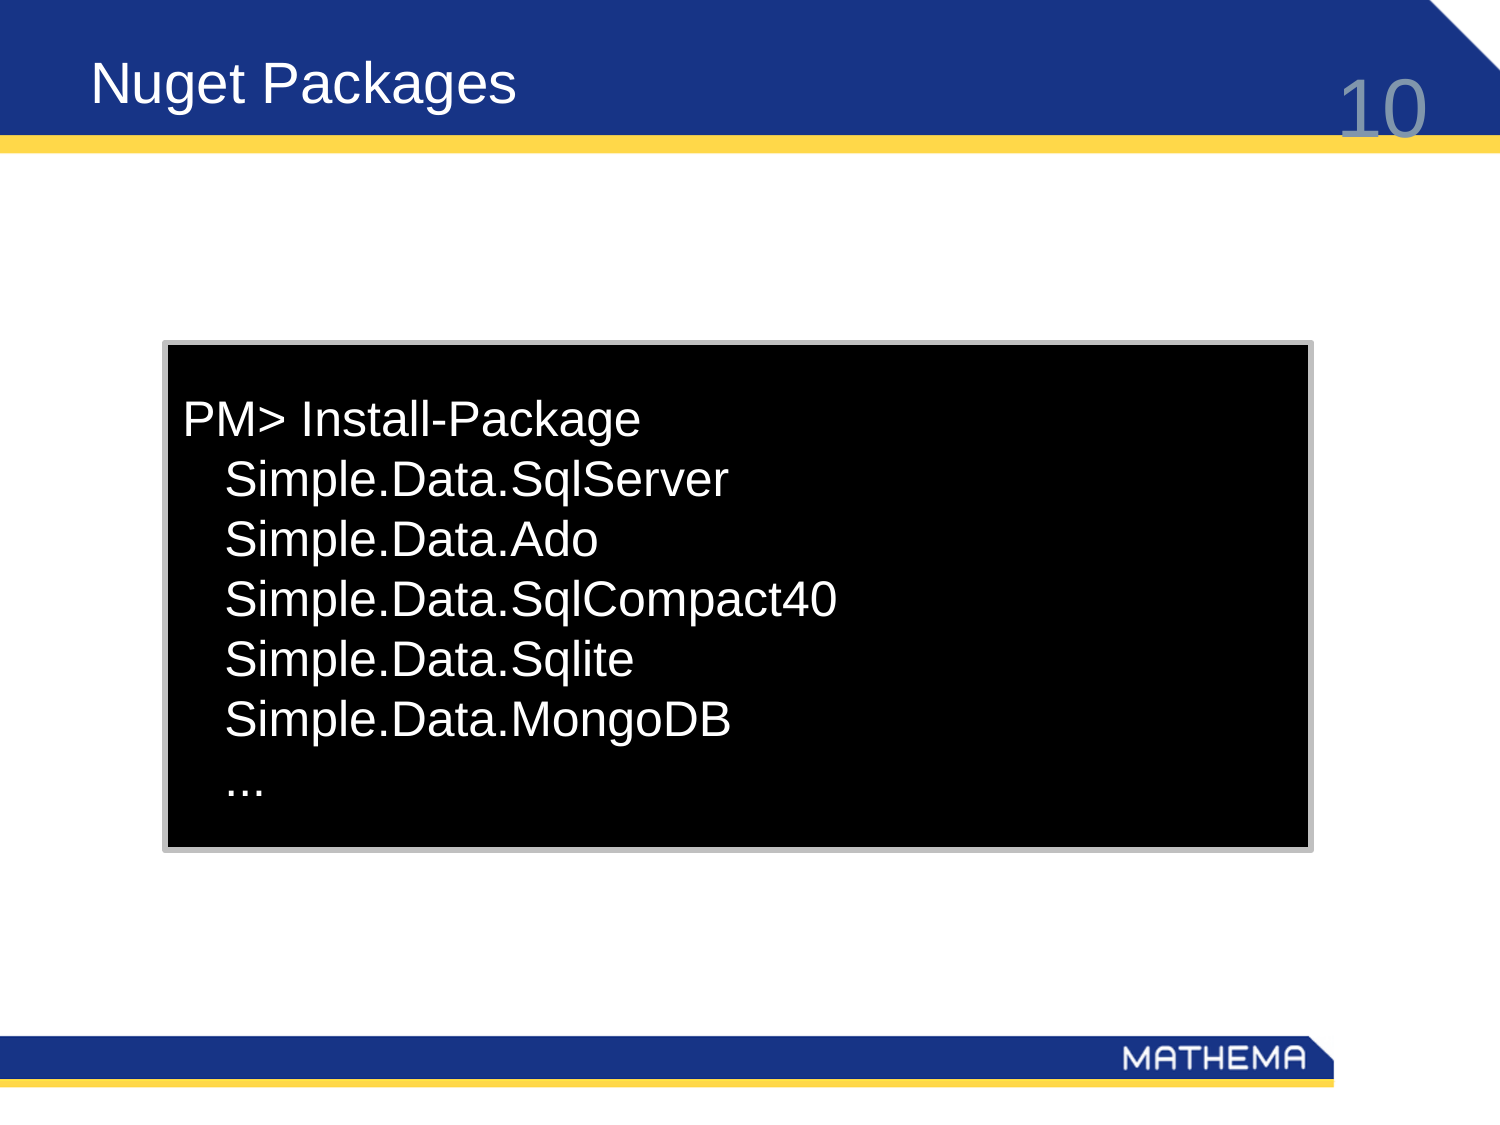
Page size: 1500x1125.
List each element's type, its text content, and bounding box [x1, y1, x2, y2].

title Nuget Packages [75, 0, 1426, 174]
picture [0, 0, 1500, 1125]
text_box PM> Install-Package Simple.Data.SqlServer Simple.Data.Ado Simple.Data.SqlCompact40 Simple.Data.Sqlite Simple.Data.MongoDB ... [165, 342, 1312, 851]
